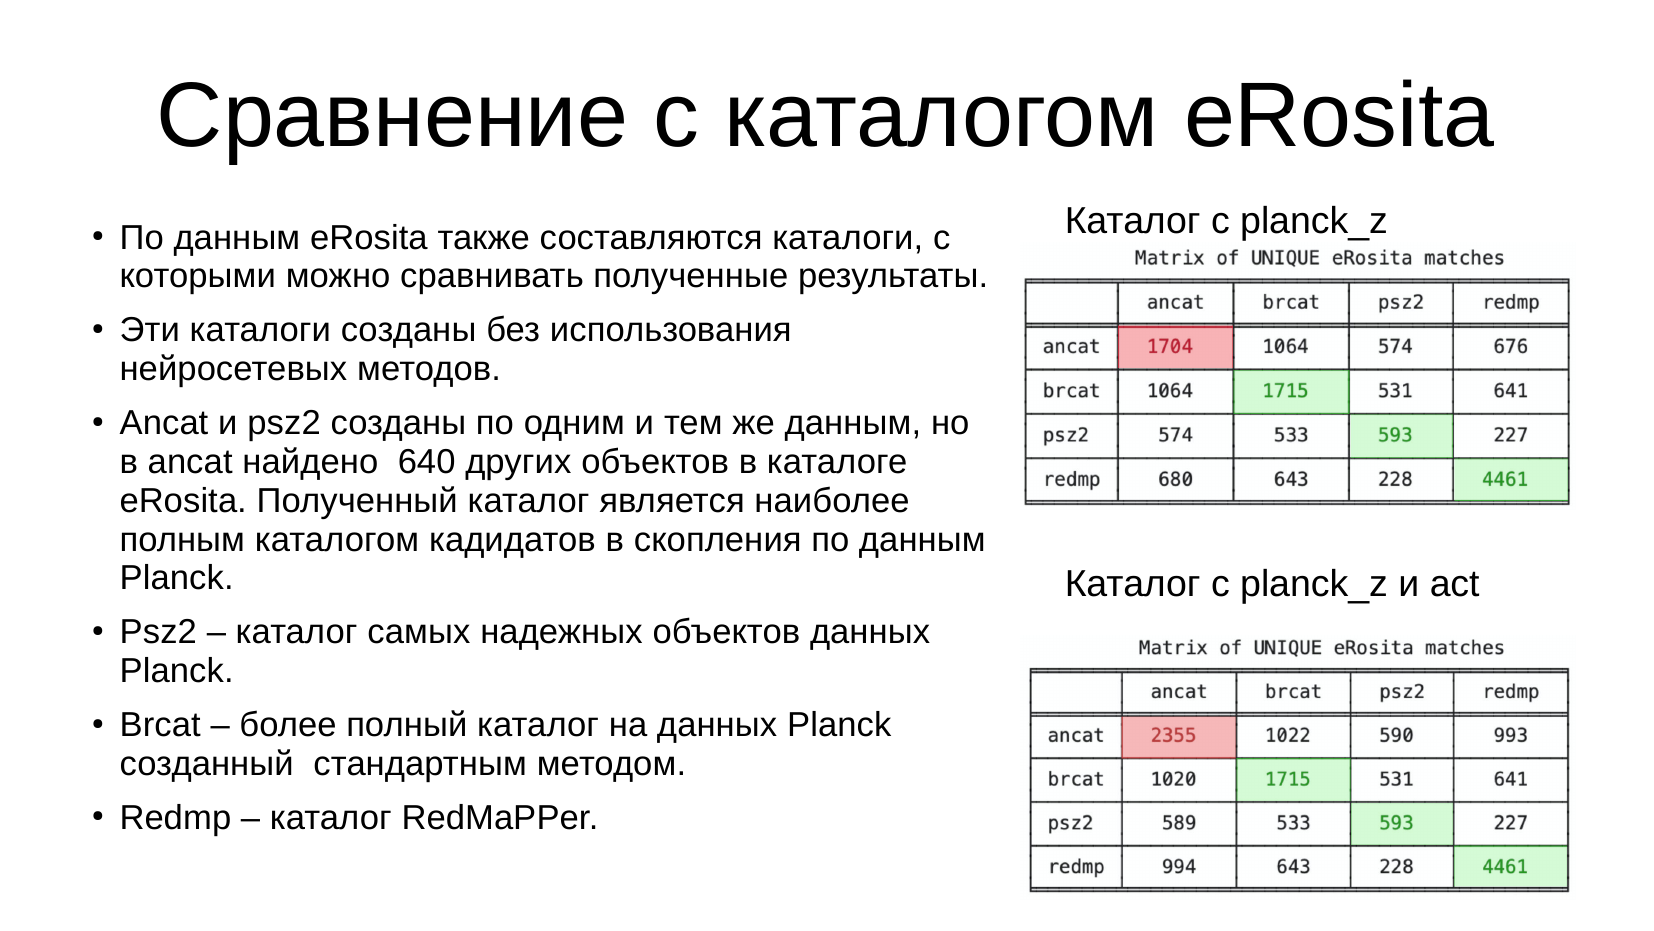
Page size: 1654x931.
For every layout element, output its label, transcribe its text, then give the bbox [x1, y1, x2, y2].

text_box Каталог с planck_z и act [1050, 555, 1495, 612]
picture [1020, 635, 1576, 901]
picture [1020, 242, 1576, 511]
list По данным eRosita также составляются каталоги, с которыми можно сравнивать полученные результаты. Эти каталоги созданы без использования нейросетевых методов. Ancat и psz2 созданы по одним и тем же данным, но в ancat найдено 640 других объектов в каталоге eRosita. Полученный каталог является наиболее полным каталогом кадидатов в скопления по данным Planck. Psz2 – каталог самых надежных объектов данных Planck. Brcat – более полный каталог на данных Planck созданный стандартным методом. Redmp – каталог RedMaPPer. [82, 217, 991, 886]
title Сравнение с каталогом eRosita [82, 37, 1571, 193]
text_box Каталог с planck_z [1050, 192, 1403, 242]
